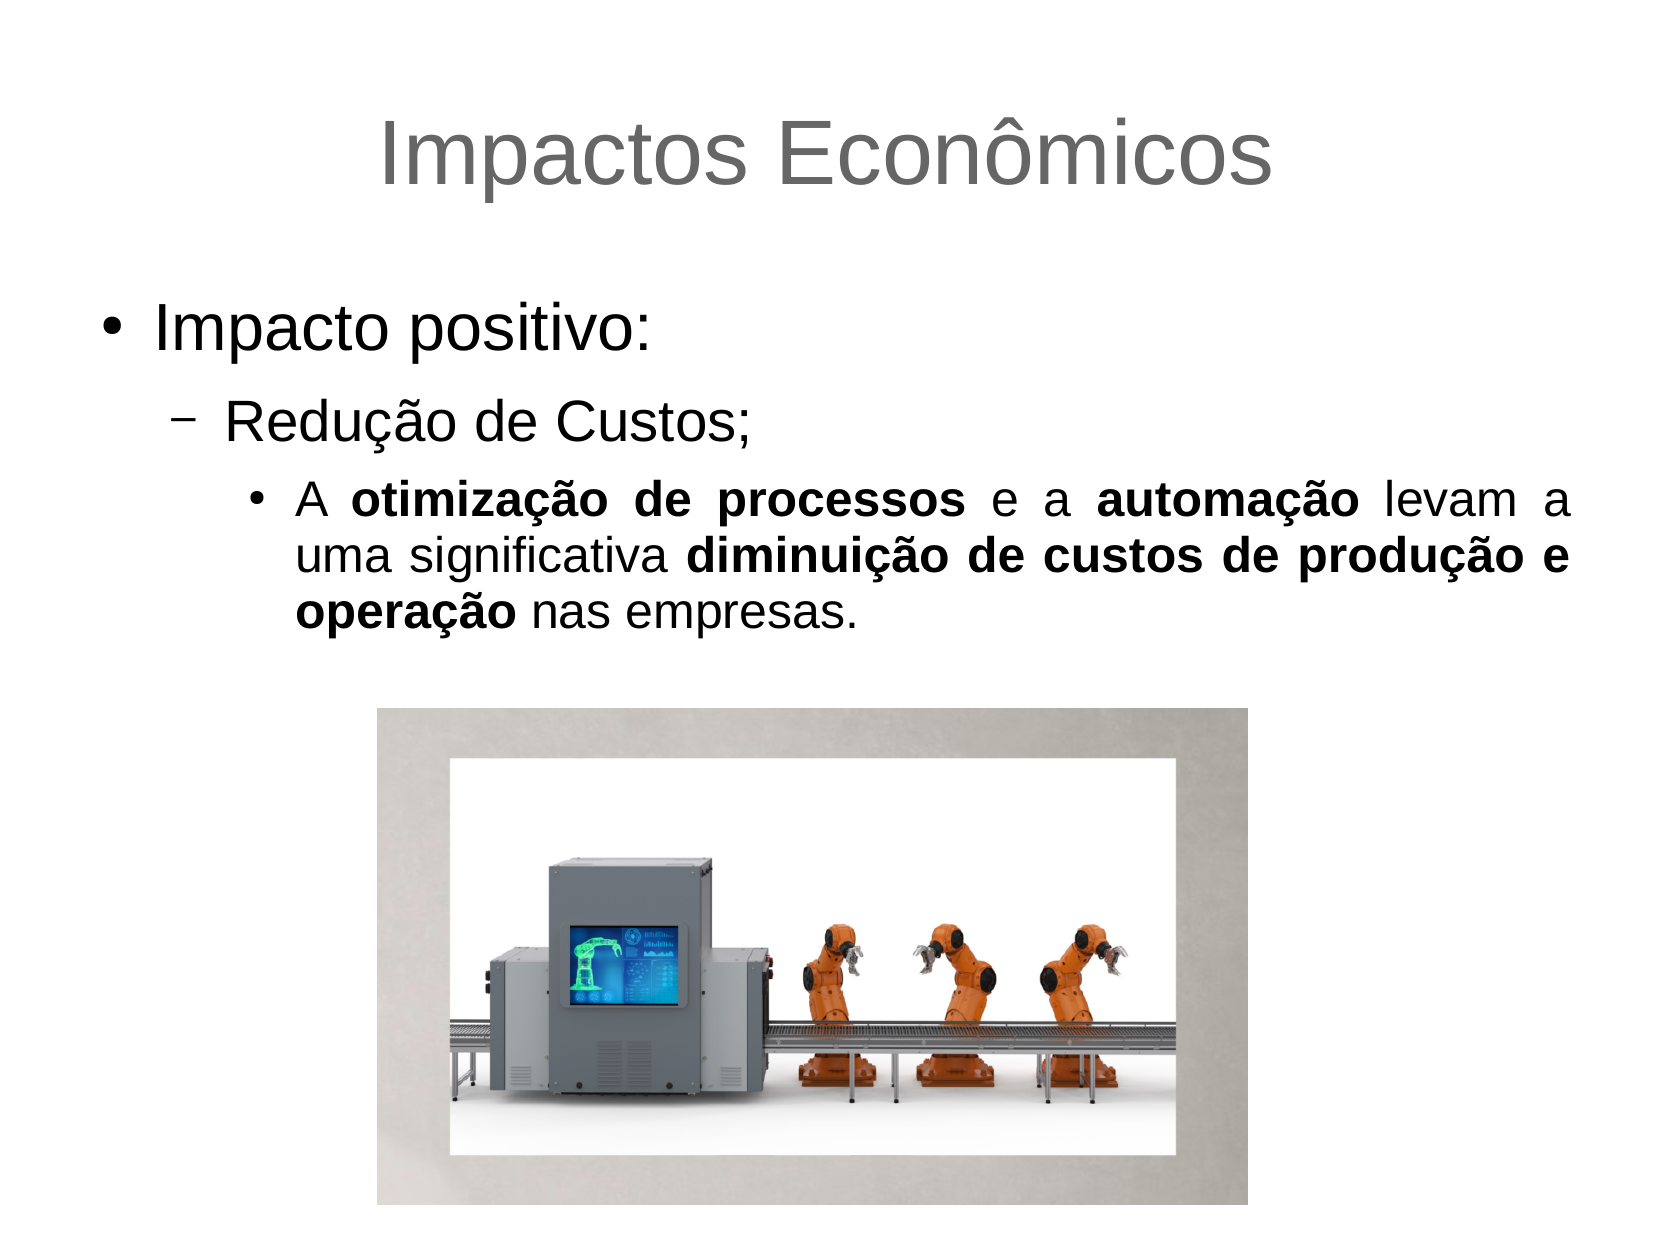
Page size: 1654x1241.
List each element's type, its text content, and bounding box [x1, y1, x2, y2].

list Impacto positivo: Redução de Custos; A otimização de processos e a automação levam a uma significativa diminuição de custos de produção e operação nas empresas. [82, 290, 1571, 1158]
title Impactos Econômicos [82, 49, 1571, 257]
picture [377, 708, 1248, 1205]
